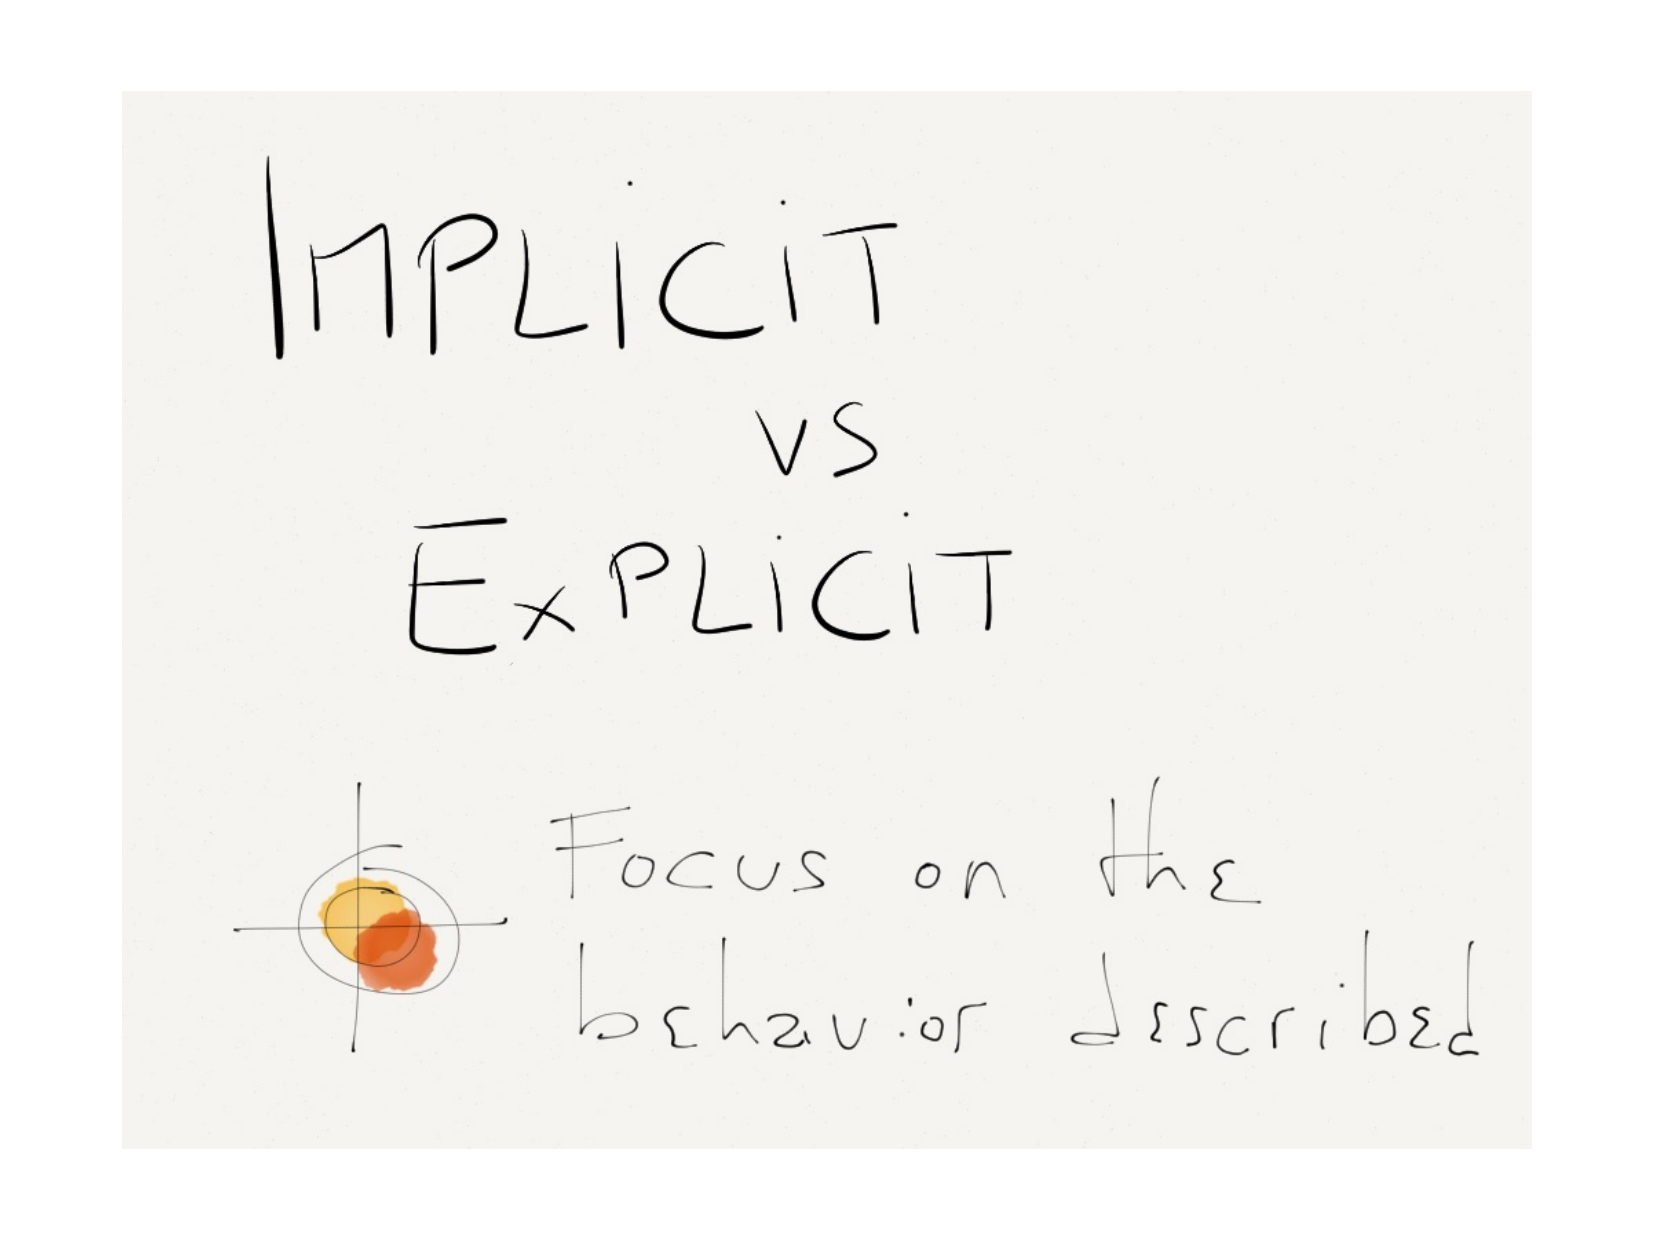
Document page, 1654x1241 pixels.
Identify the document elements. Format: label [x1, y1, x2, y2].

picture [122, 91, 1532, 1149]
